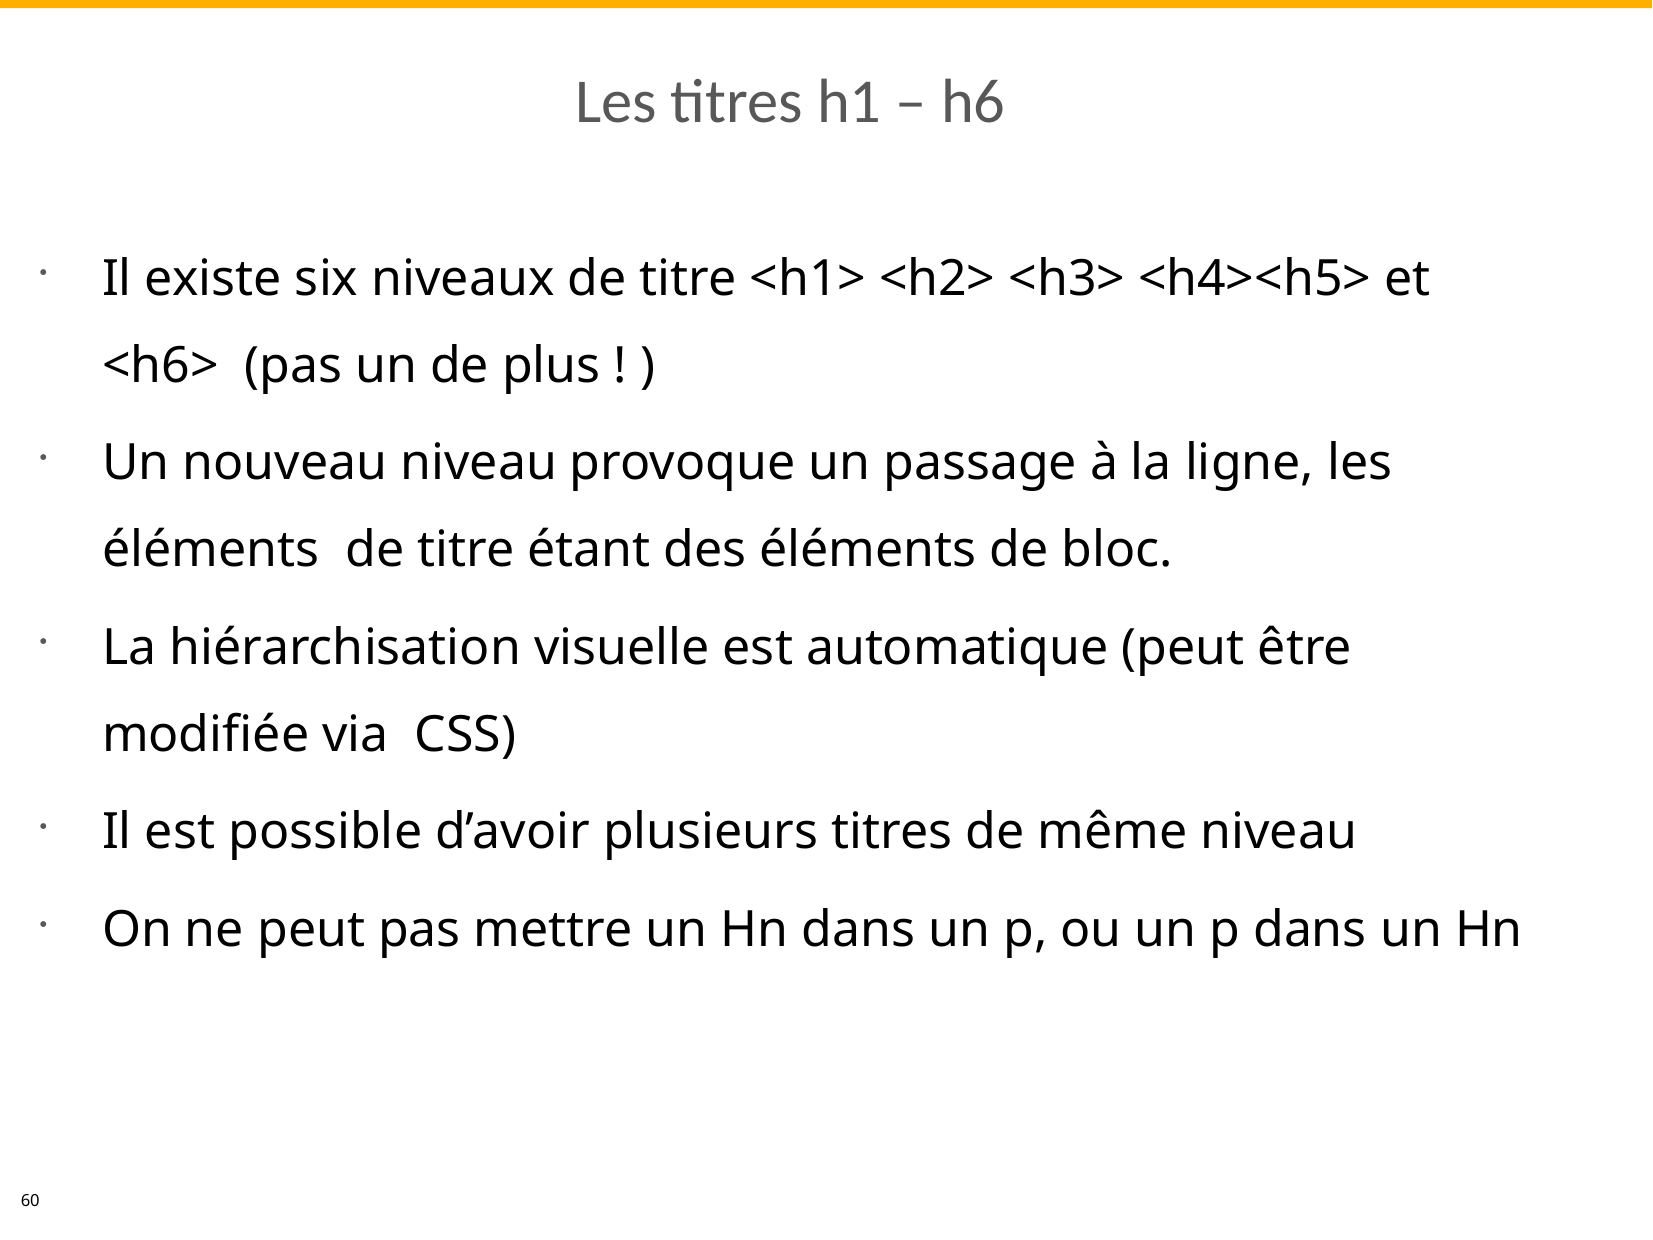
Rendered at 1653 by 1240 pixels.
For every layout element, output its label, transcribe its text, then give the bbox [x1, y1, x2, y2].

text_box <numéro> [14, 1189, 46, 1213]
text_box Il existe six niveaux de titre <h1> <h2> <h3> <h4><h5> et <h6> (pas un de plus ! ) Un nouveau niveau provoque un passage à la ligne, les éléments de titre étant des éléments de bloc. La hiérarchisation visuelle est automatique (peut être modifiée via CSS) Il est possible d’avoir plusieurs titres de même niveau On ne peut pas mettre un Hn dans un p, ou un p dans un Hn [37, 216, 1558, 957]
title Les titres h1 – h6 [572, 58, 1088, 268]
